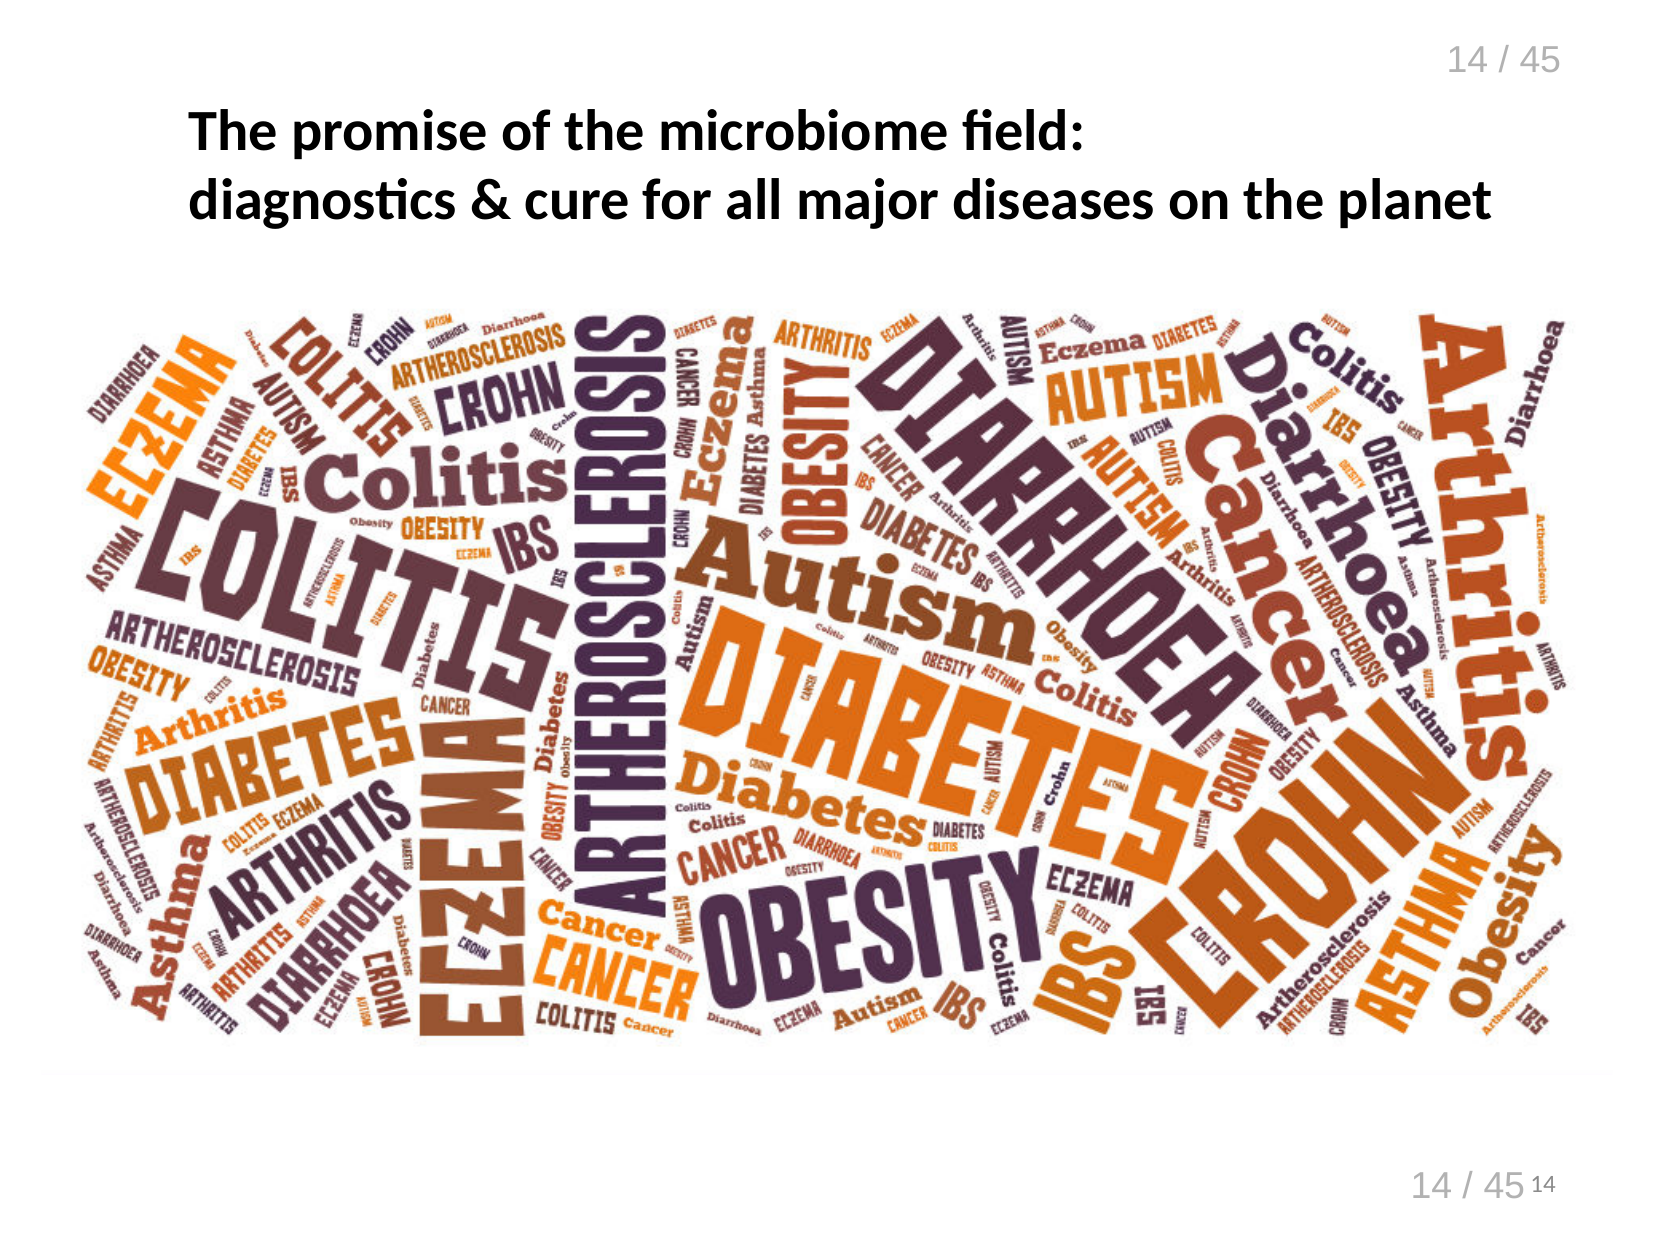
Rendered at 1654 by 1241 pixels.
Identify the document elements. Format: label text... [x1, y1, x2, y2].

picture [41, 282, 1613, 1075]
text_box <number> / 45 [1395, 1156, 1654, 1220]
text_box The promise of the microbiome field: diagnostics & cure for all major diseases on the planet [173, 84, 1508, 240]
text_box <number> / 45 [1431, 31, 1654, 94]
